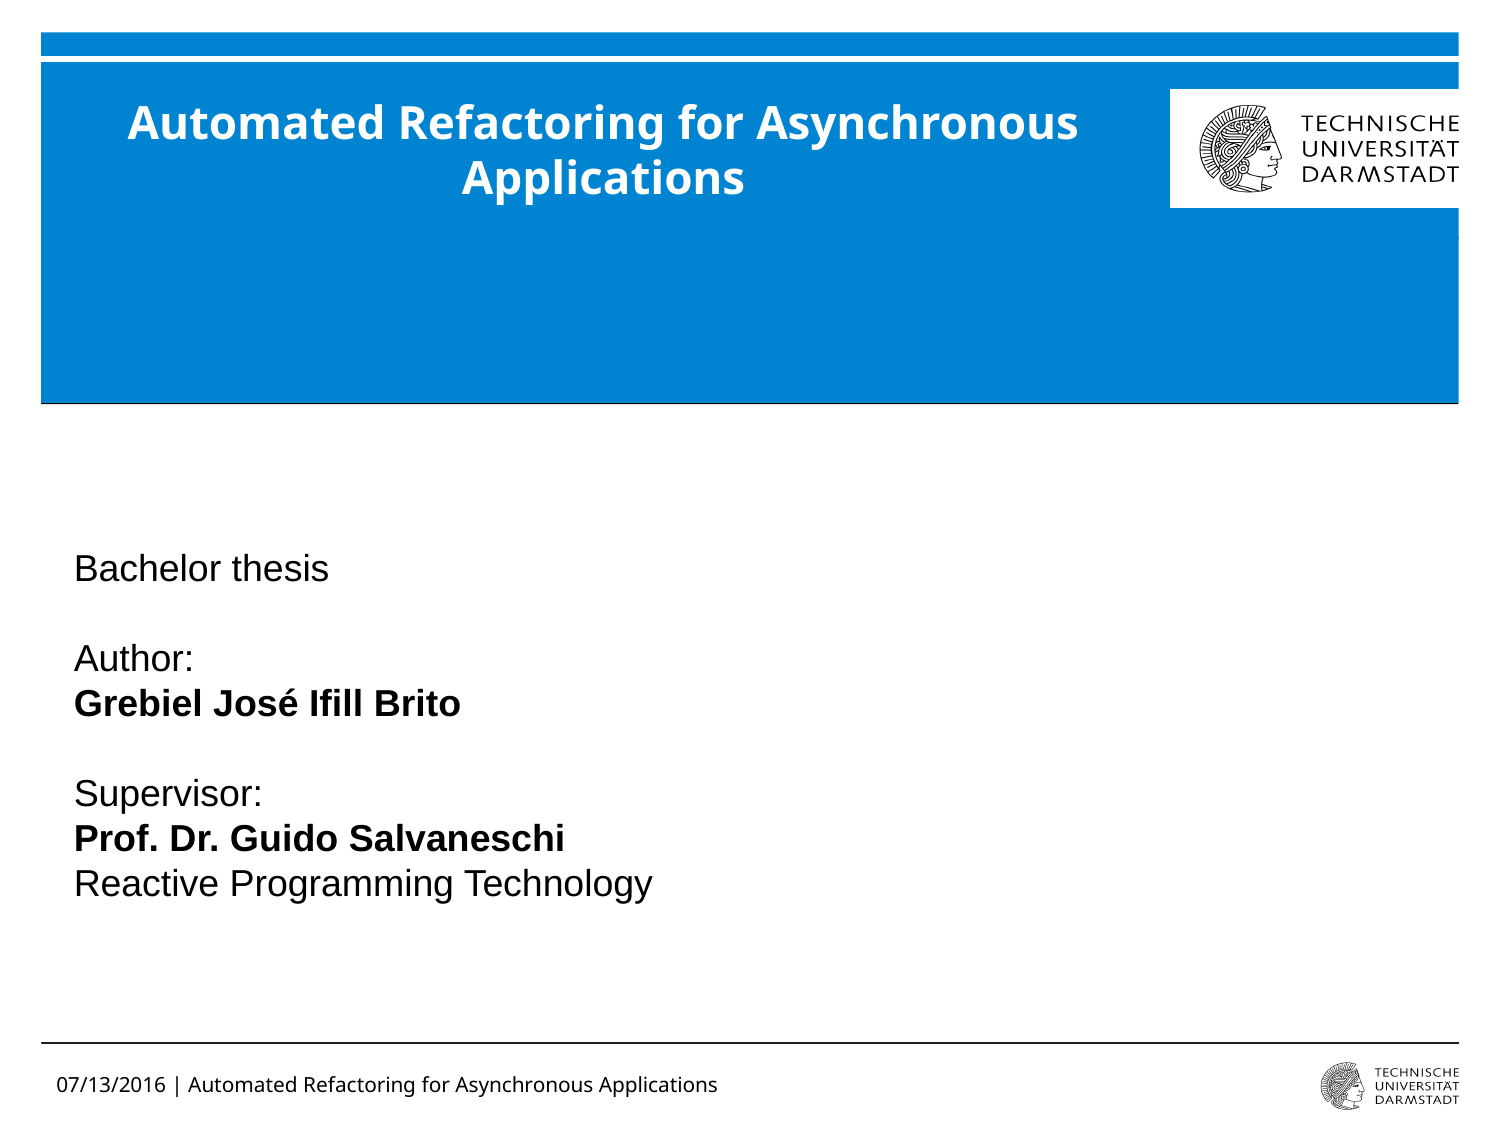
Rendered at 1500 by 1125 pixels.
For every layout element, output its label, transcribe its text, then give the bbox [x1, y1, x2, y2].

picture [1305, 1054, 1459, 1118]
picture [1170, 89, 1459, 208]
text_box Bachelor thesis Author: Grebiel José Ifill Brito Supervisor: Prof. Dr. Guido Salvaneschi Reactive Programming Technology [59, 536, 871, 976]
text_box Automated Refactoring for Asynchronous Applications [58, 80, 1149, 218]
